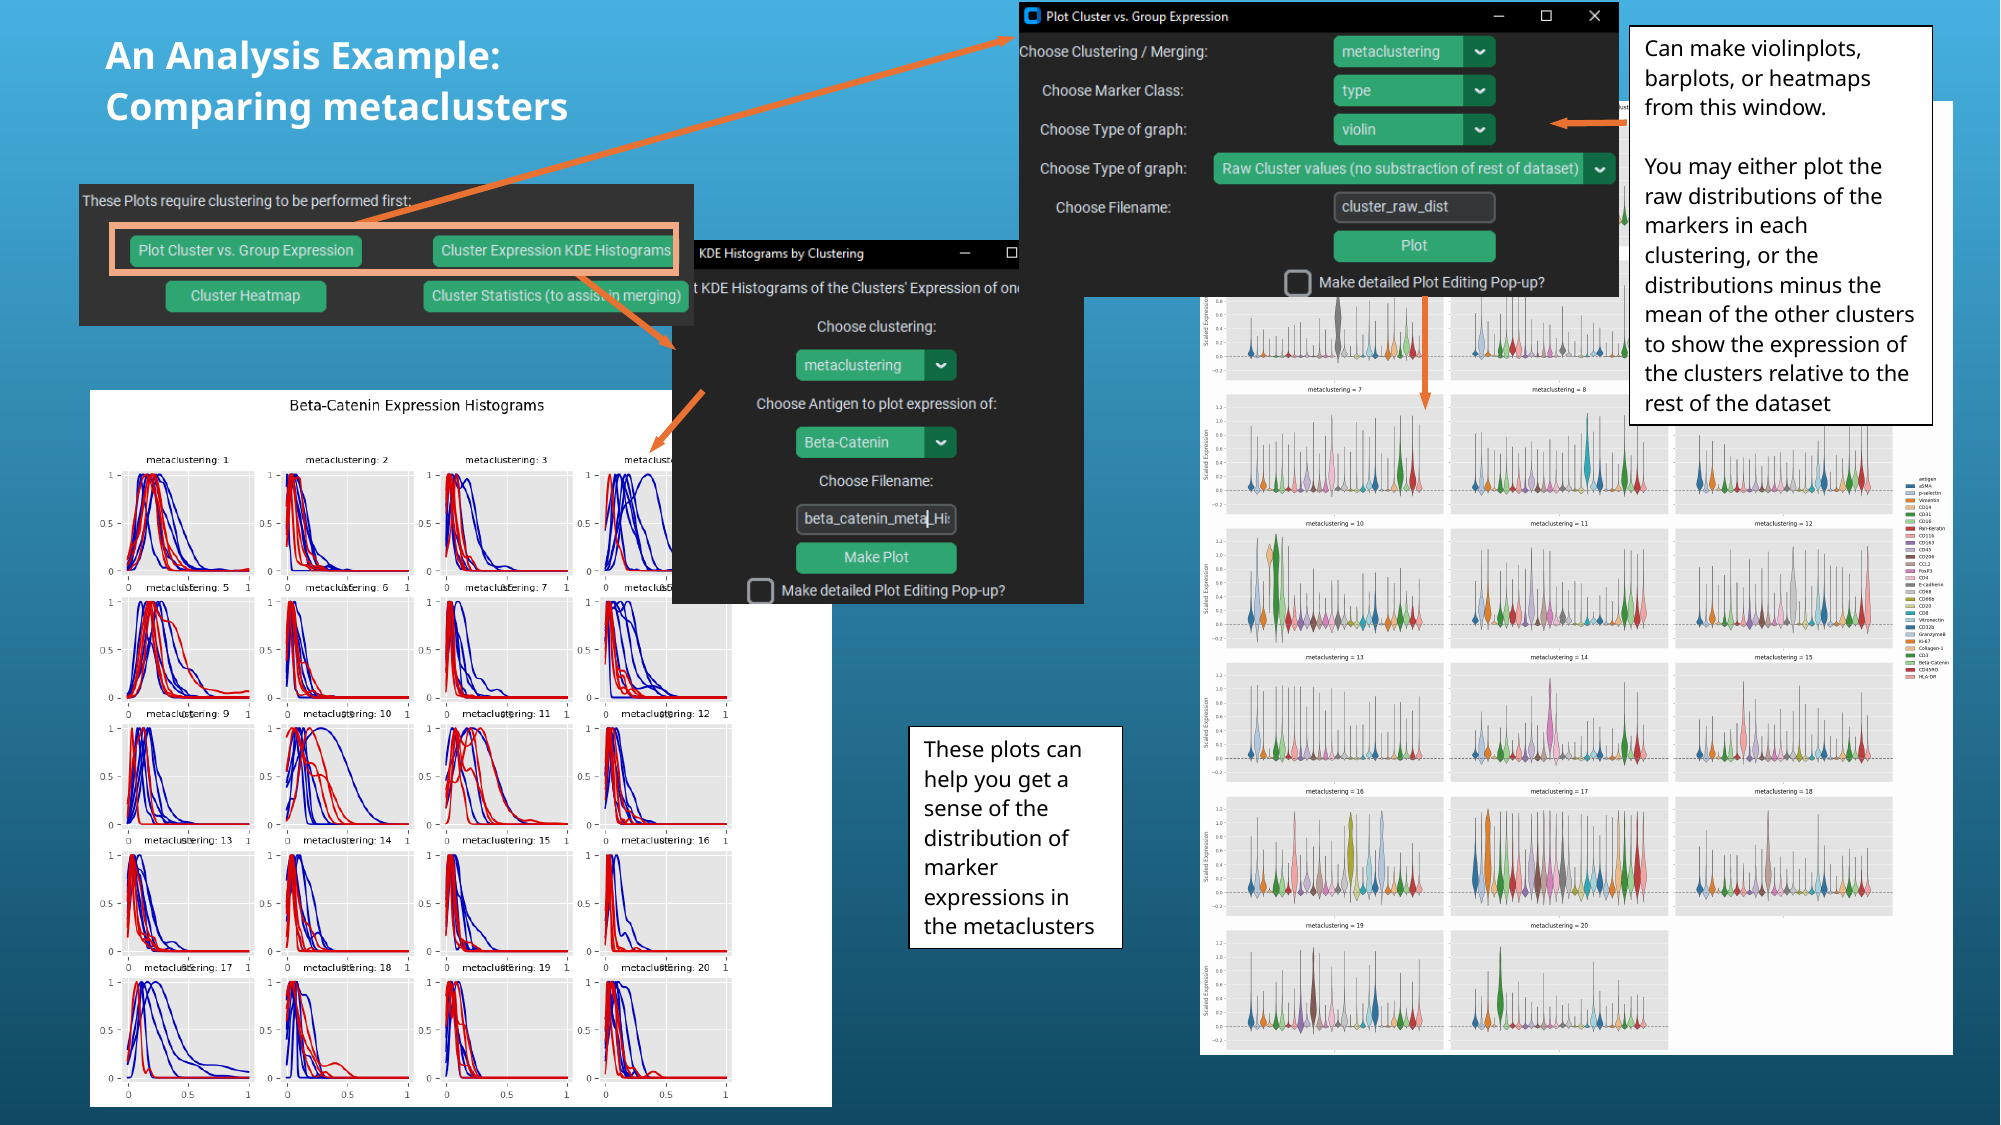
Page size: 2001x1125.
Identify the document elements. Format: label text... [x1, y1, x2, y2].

picture [90, 2, 1953, 1107]
text_box These plots can help you get a sense of the distribution of marker expressions in the metaclusters [909, 726, 1123, 931]
text_box An Analysis Example: Comparing metaclusters [90, 21, 625, 128]
picture [115, 229, 673, 269]
text_box Can make violinplots, barplots, or heatmaps from this window. You may either plot the raw distributions of the markers in each clustering, or the distributions minus the mean of the other clusters to show the expression of the clusters relative to the rest of the dataset [1629, 26, 1933, 365]
picture [79, 184, 638, 326]
